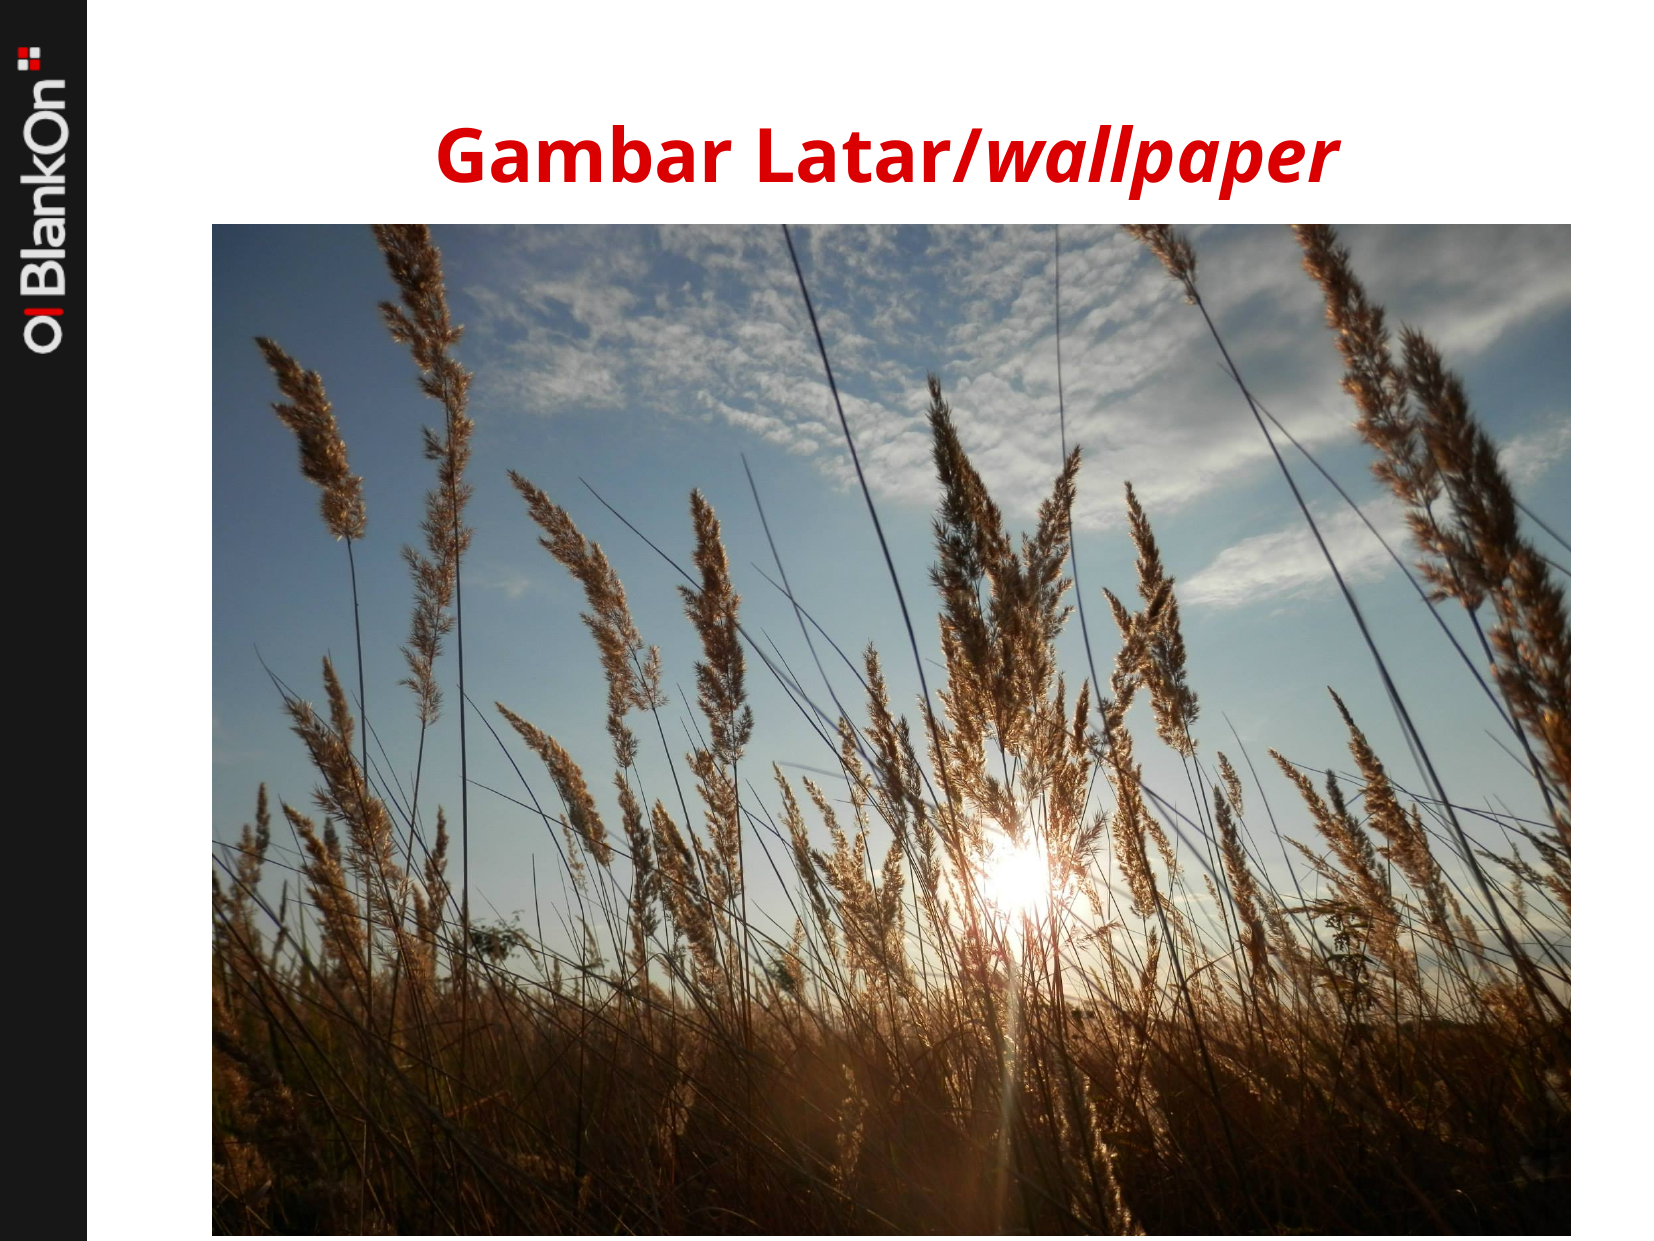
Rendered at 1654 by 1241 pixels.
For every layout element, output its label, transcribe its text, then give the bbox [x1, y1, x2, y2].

title Gambar Latar/wallpaper [124, 49, 1613, 257]
picture [0, 0, 87, 1241]
picture [212, 224, 1571, 1237]
